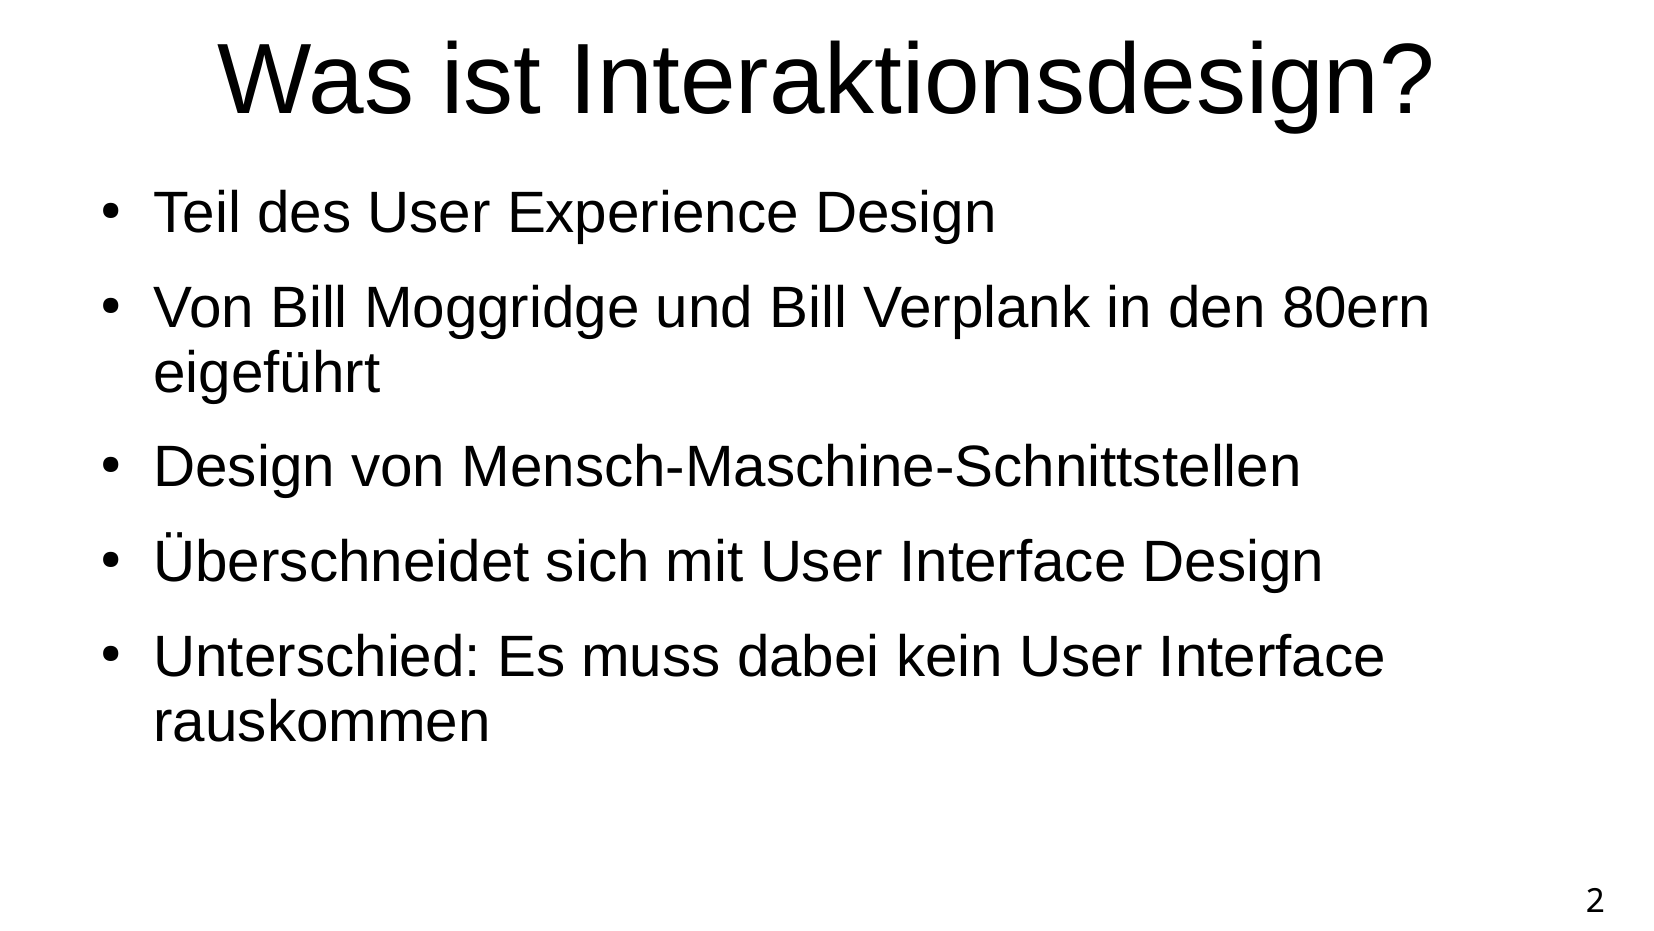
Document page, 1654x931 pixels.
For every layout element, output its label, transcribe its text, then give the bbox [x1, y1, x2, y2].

title Was ist Interaktionsdesign? [82, 1, 1571, 157]
list Teil des User Experience Design Von Bill Moggridge und Bill Verplank in den 80ern eigeführt Design von Mensch-Maschine-Schnittstellen Überschneidet sich mit User Interface Design Unterschied: Es muss dabei kein User Interface rauskommen [82, 180, 1571, 811]
